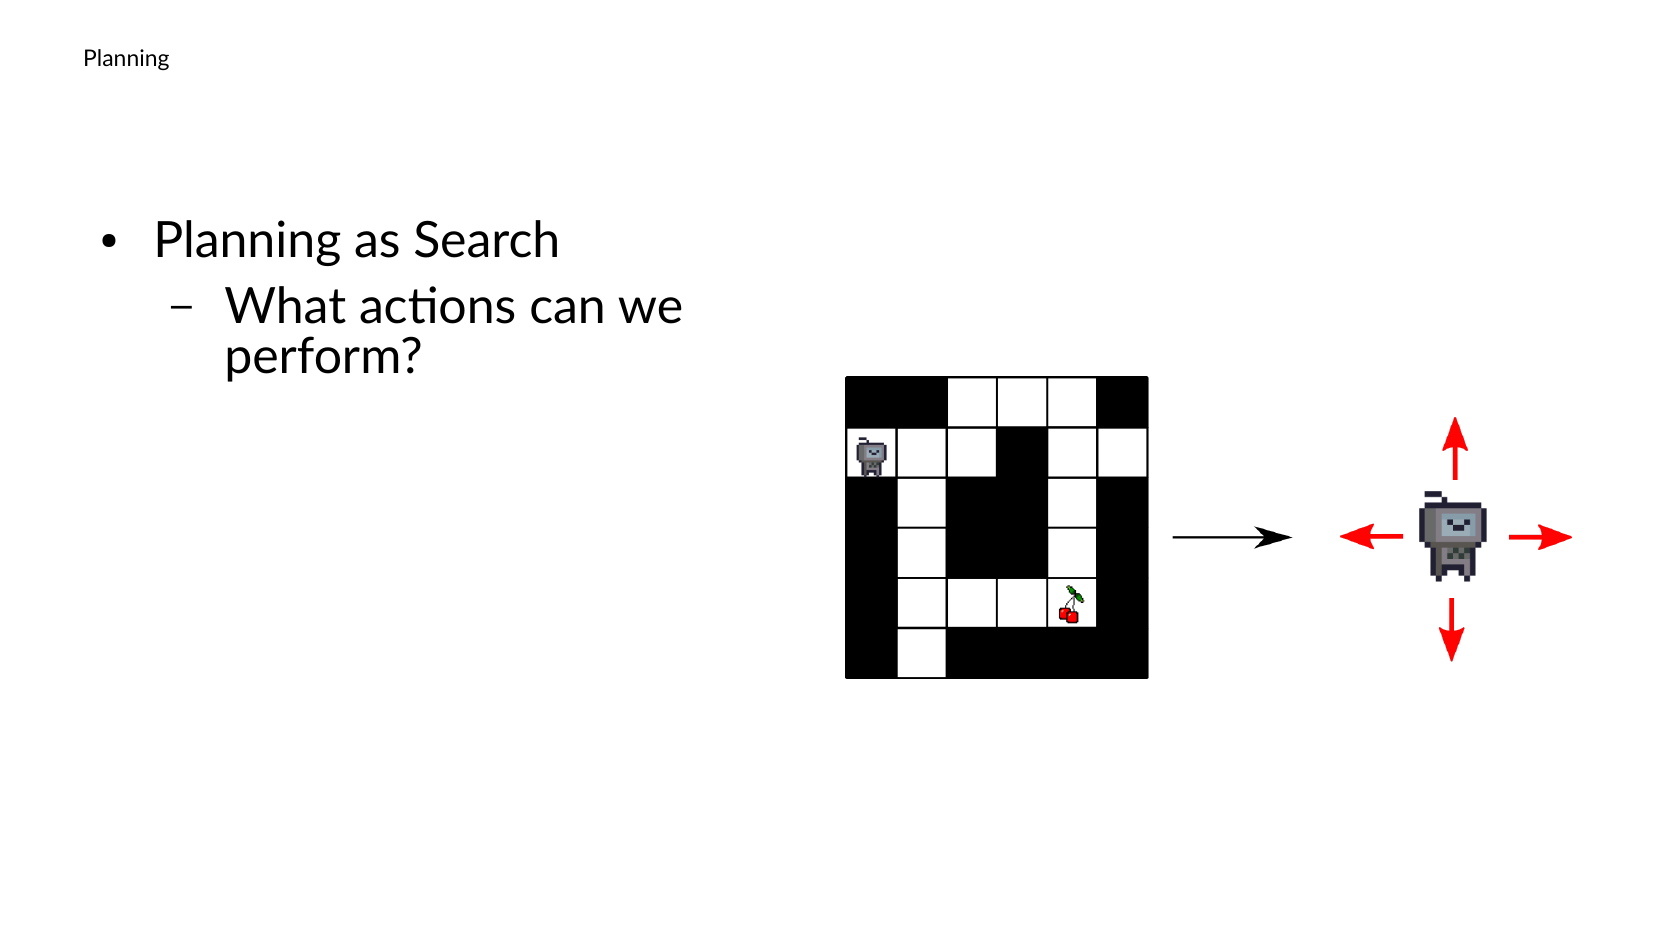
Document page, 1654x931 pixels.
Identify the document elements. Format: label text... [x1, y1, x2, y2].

picture [845, 216, 1572, 839]
title Planning [83, 0, 1571, 119]
list Planning as Search What actions can we perform? [82, 217, 809, 839]
